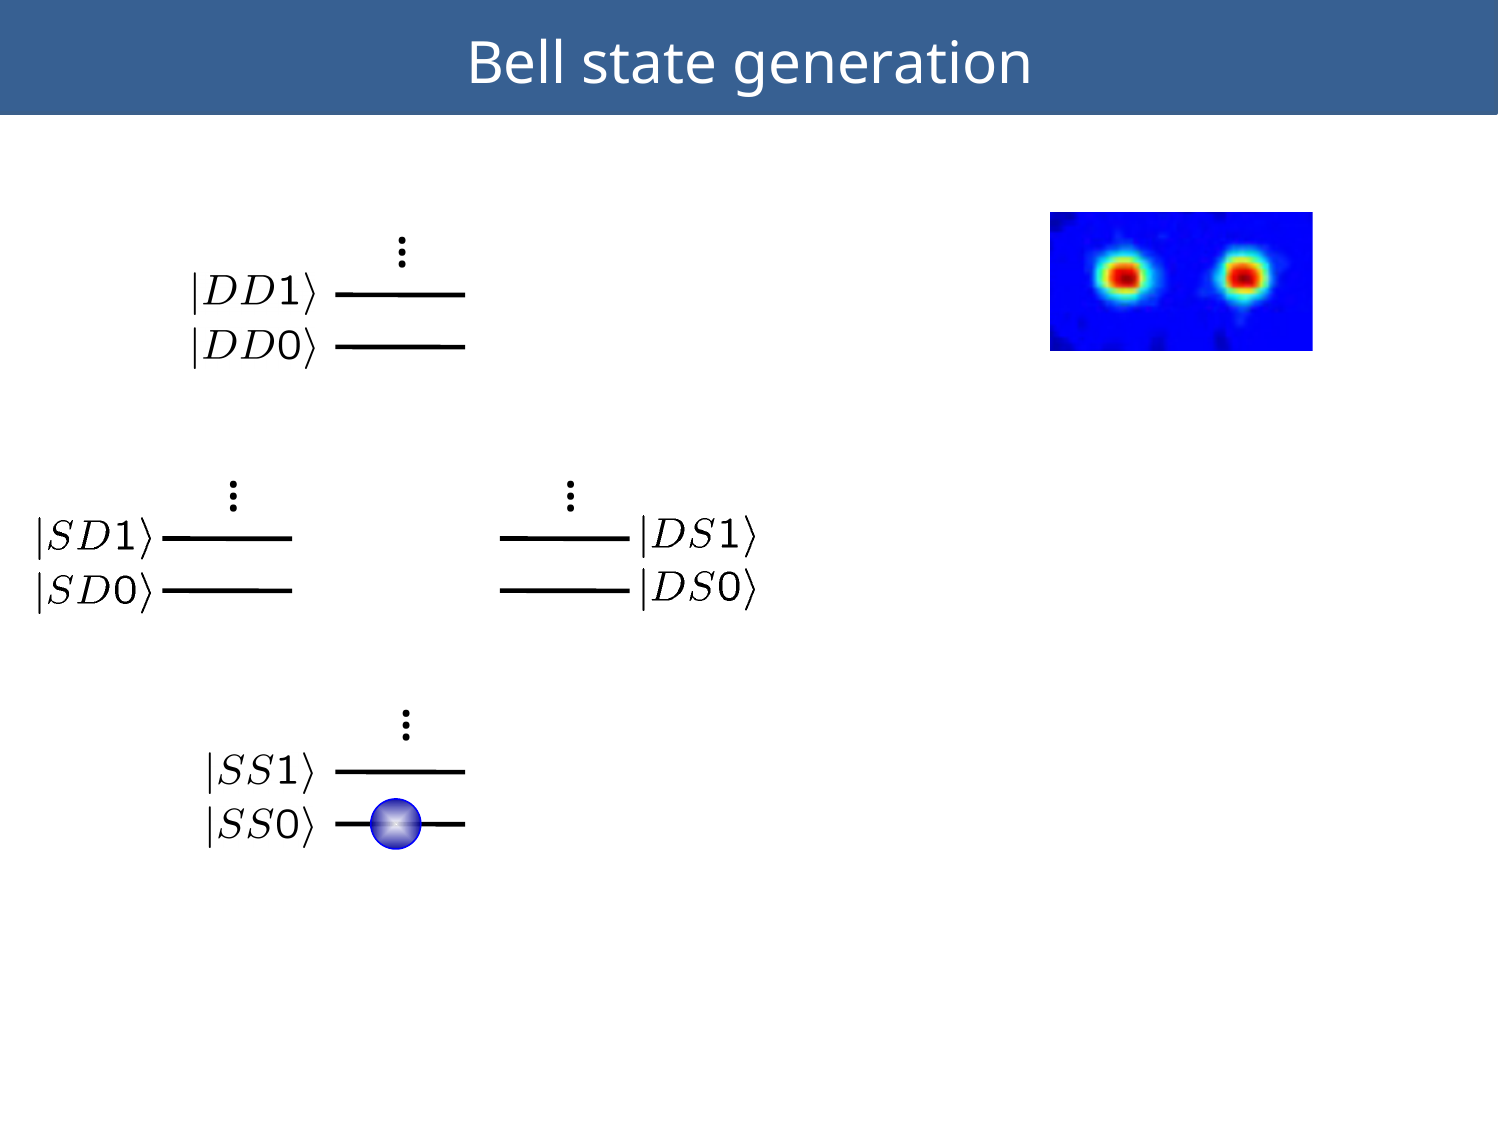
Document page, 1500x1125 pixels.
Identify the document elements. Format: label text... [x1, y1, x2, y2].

picture [641, 568, 755, 613]
picture [1050, 212, 1313, 351]
text_box … [186, 463, 253, 530]
text_box … [355, 220, 422, 286]
picture [208, 752, 313, 794]
text_box … [524, 463, 590, 530]
picture [193, 327, 315, 369]
picture [37, 517, 151, 562]
text_box Bell state generation [45, 17, 1454, 103]
picture [37, 572, 151, 616]
text_box [370, 798, 421, 849]
picture [193, 272, 315, 315]
text_box … [359, 692, 426, 759]
picture [208, 806, 313, 848]
picture [641, 515, 755, 560]
